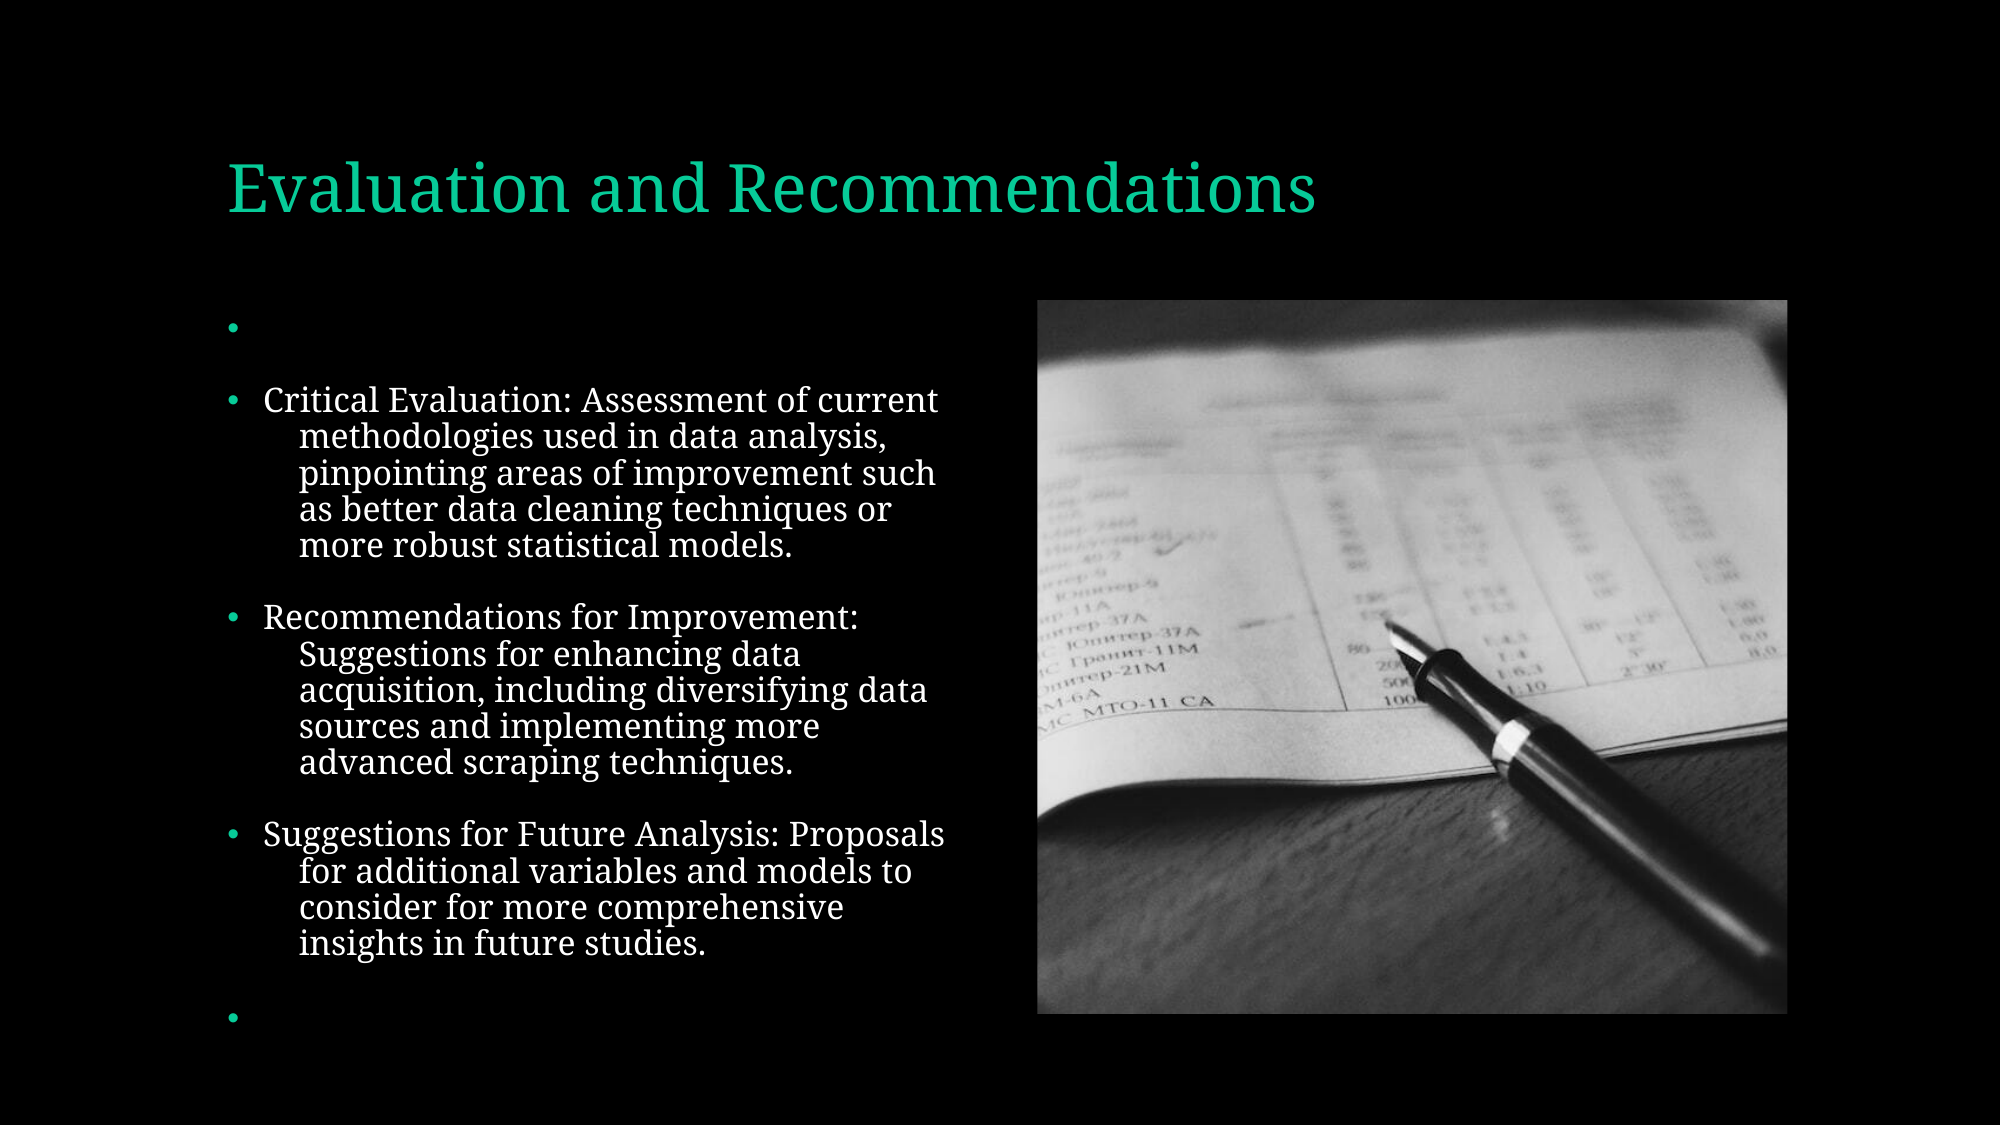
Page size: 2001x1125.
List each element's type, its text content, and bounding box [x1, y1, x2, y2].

title Evaluation and Recommendations [212, 59, 1788, 235]
picture [1037, 299, 1788, 1014]
list Critical Evaluation: Assessment of current methodologies used in data analysis, pinpointing areas of improvement such as better data cleaning techniques or more robust statistical models. Recommendations for Improvement: Suggestions for enhancing data acquisition, including diversifying data sources and implementing more advanced scraping techniques. Suggestions for Future Analysis: Proposals for additional variables and models to consider for more comprehensive insights in future studies. [212, 299, 963, 1014]
